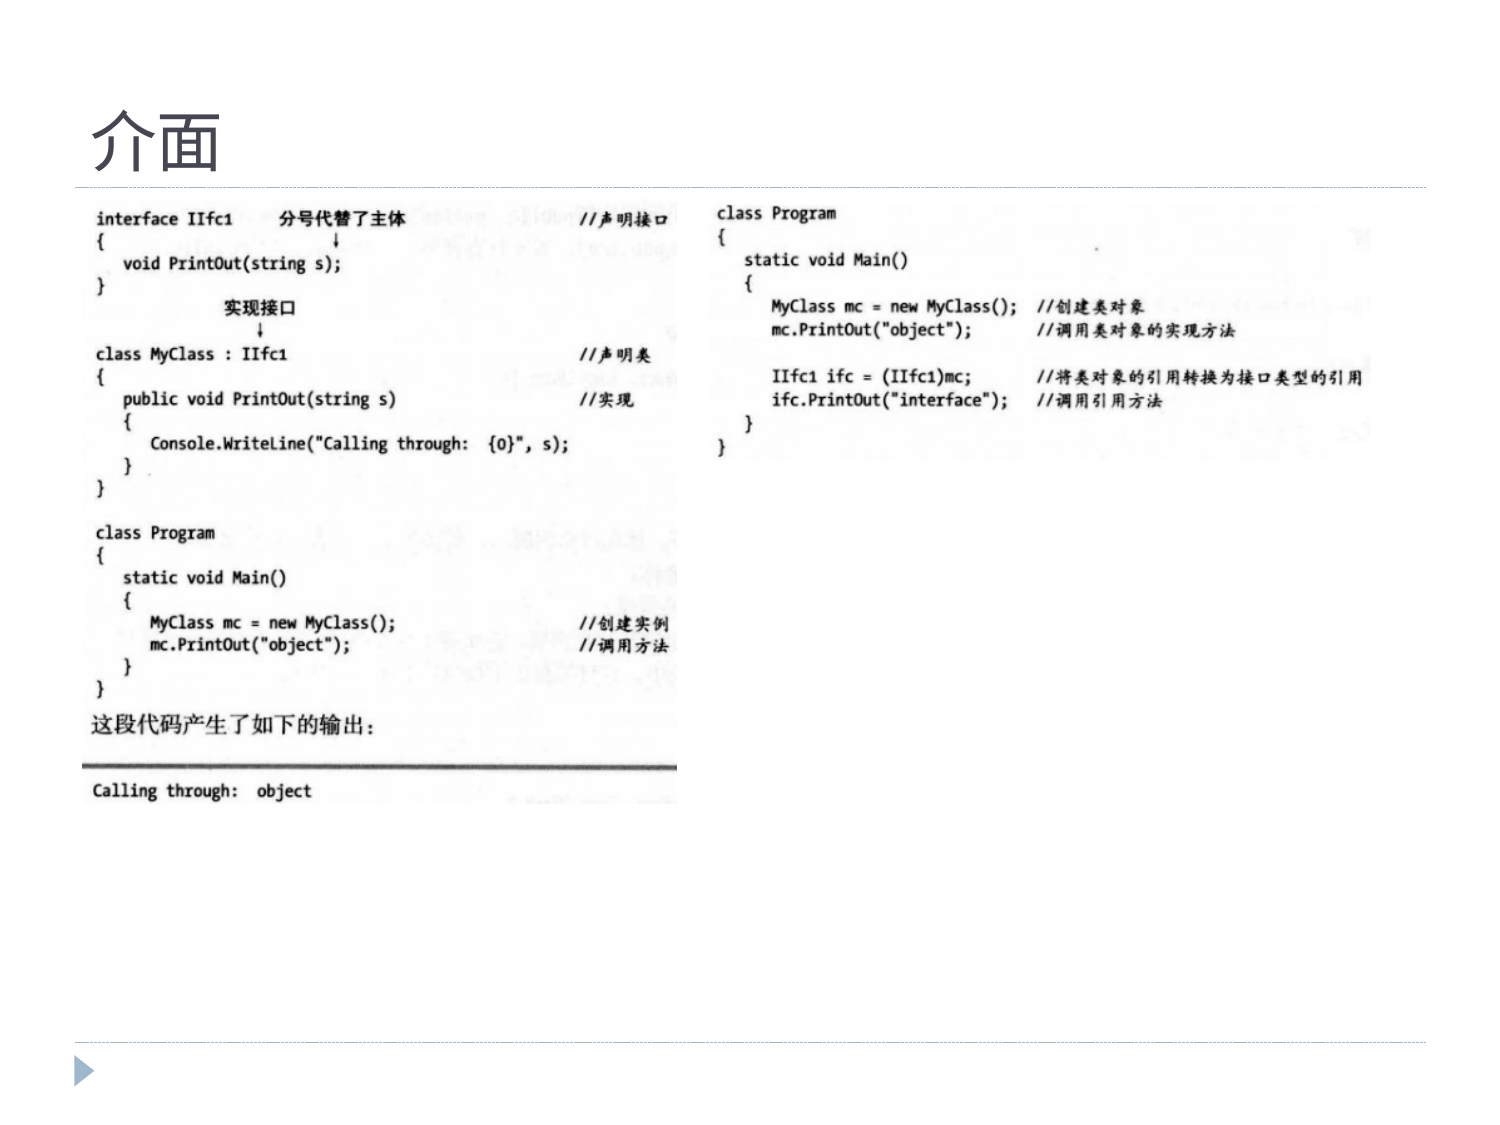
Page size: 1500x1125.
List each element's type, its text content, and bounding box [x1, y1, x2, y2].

picture [82, 199, 677, 804]
title 介面 [75, 25, 1426, 188]
picture [707, 204, 1371, 461]
